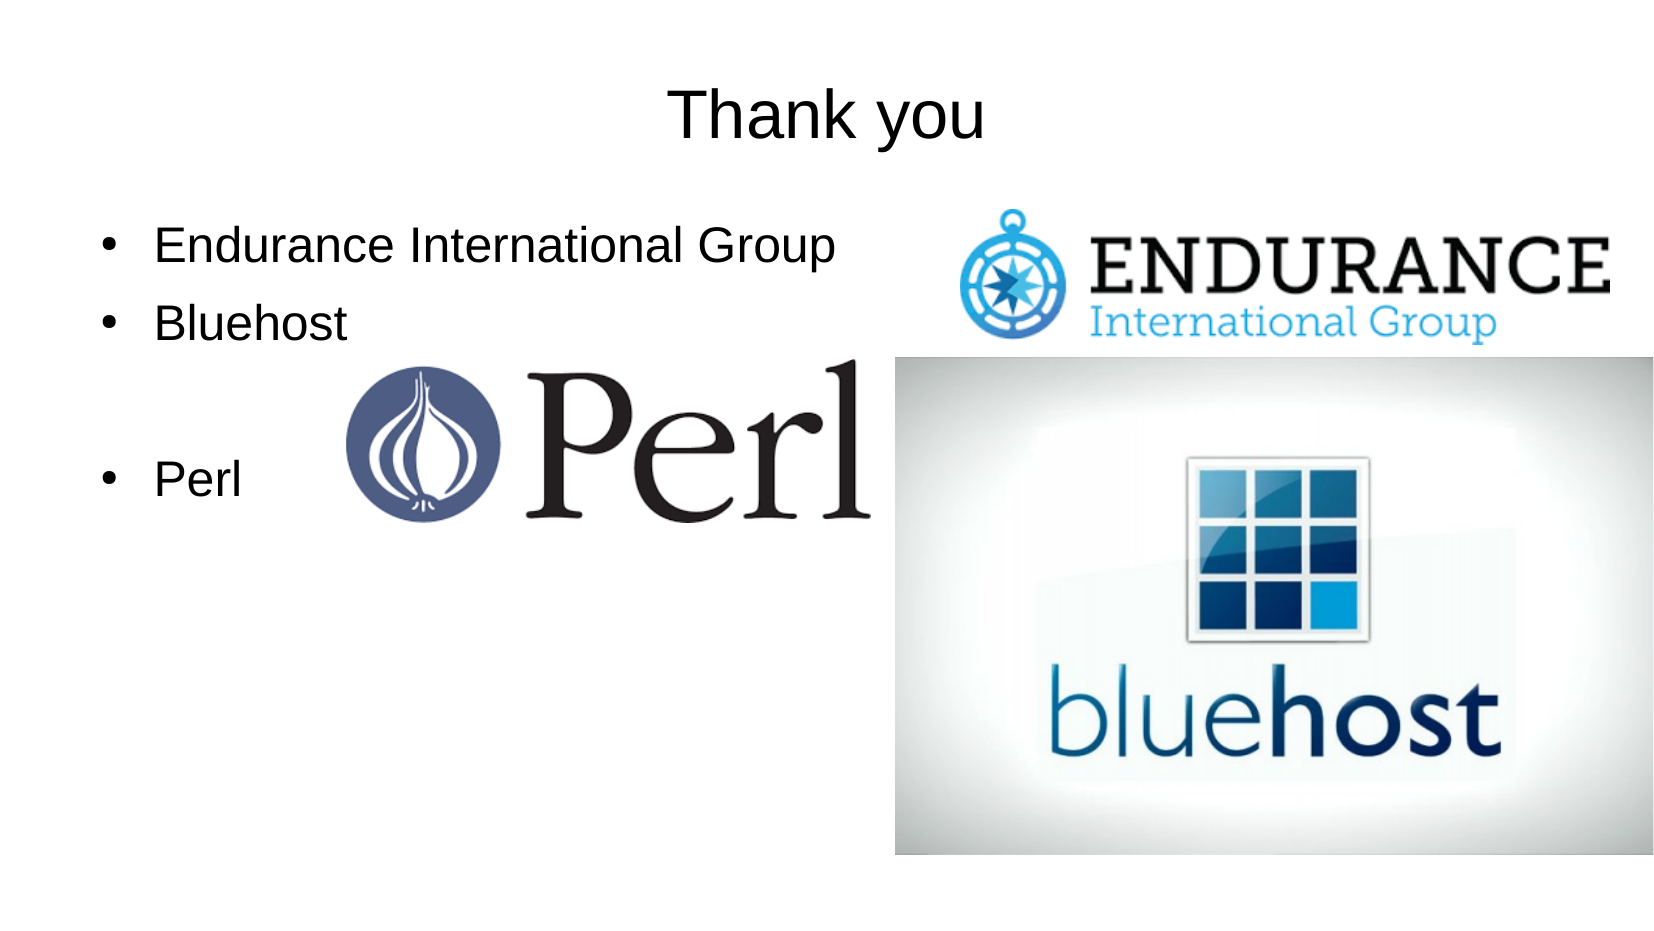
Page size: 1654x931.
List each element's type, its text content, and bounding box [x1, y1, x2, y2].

picture [960, 209, 1610, 346]
picture [345, 359, 871, 523]
picture [895, 357, 1654, 856]
list Endurance International Group Bluehost Perl [82, 217, 1571, 758]
title Thank you [82, 37, 1571, 193]
